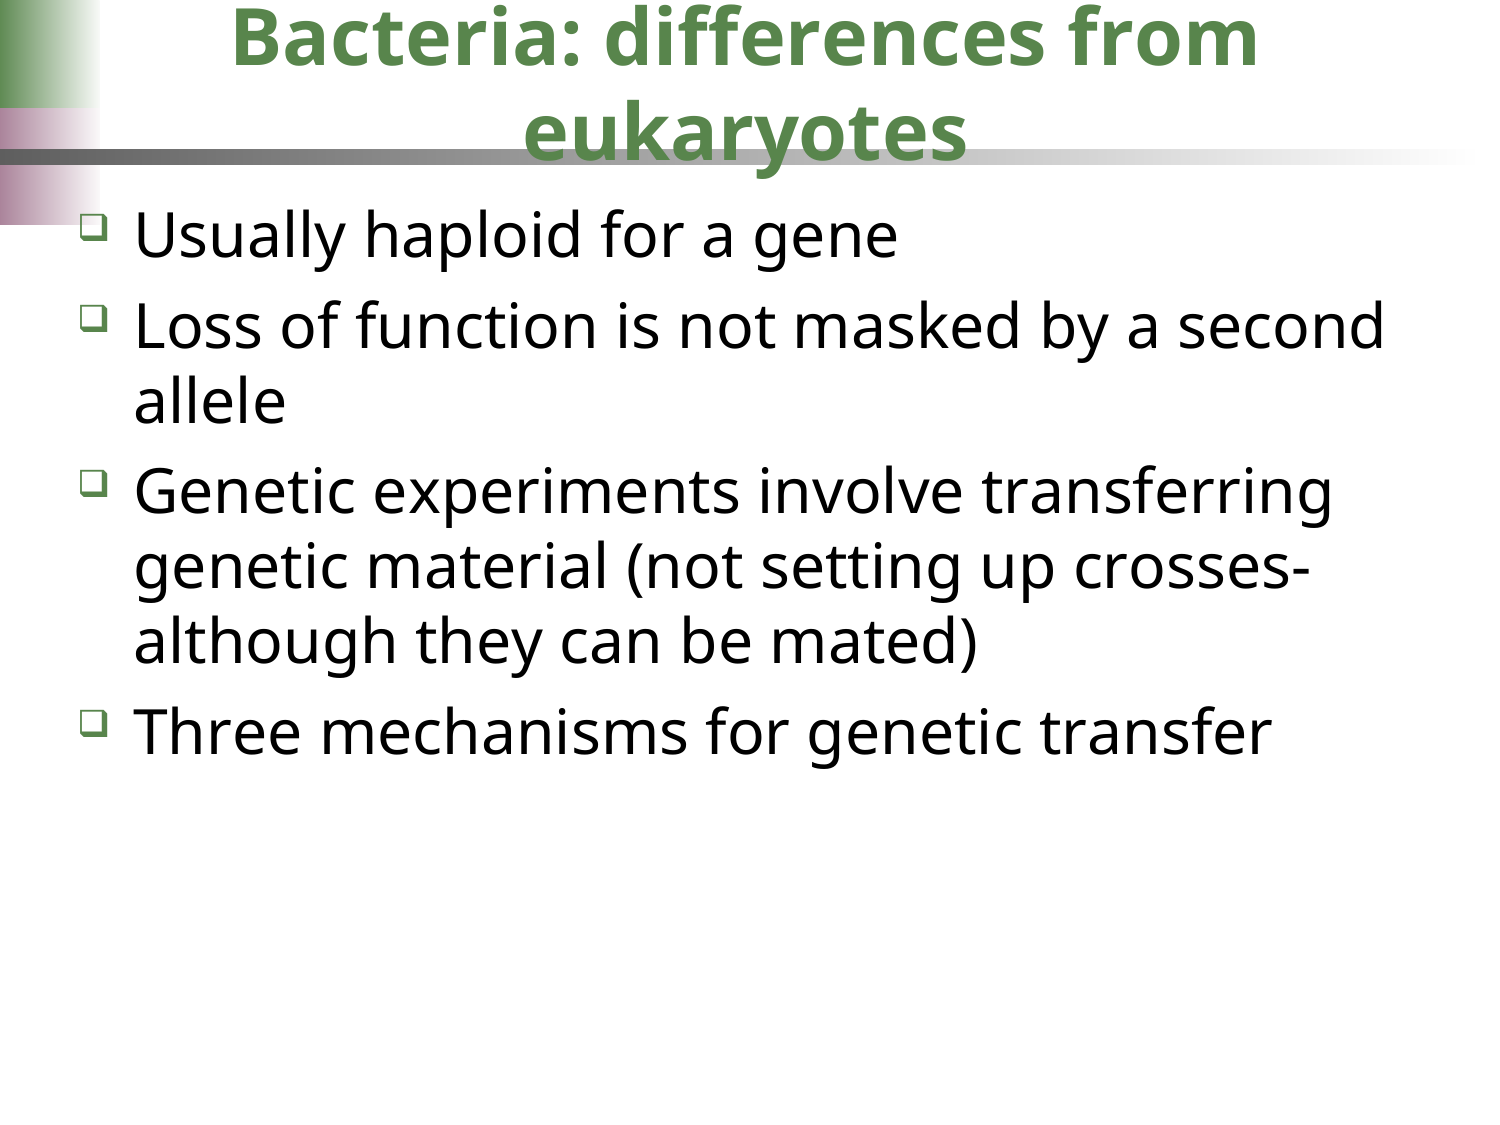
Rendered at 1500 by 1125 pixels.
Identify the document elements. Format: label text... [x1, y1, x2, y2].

list Usually haploid for a gene Loss of function is not masked by a second allele Genetic experiments involve transferring genetic material (not setting up crosses- although they can be mated) Three mechanisms for genetic transfer [62, 187, 1463, 1075]
title Bacteria: differences from eukaryotes [133, 24, 1359, 138]
